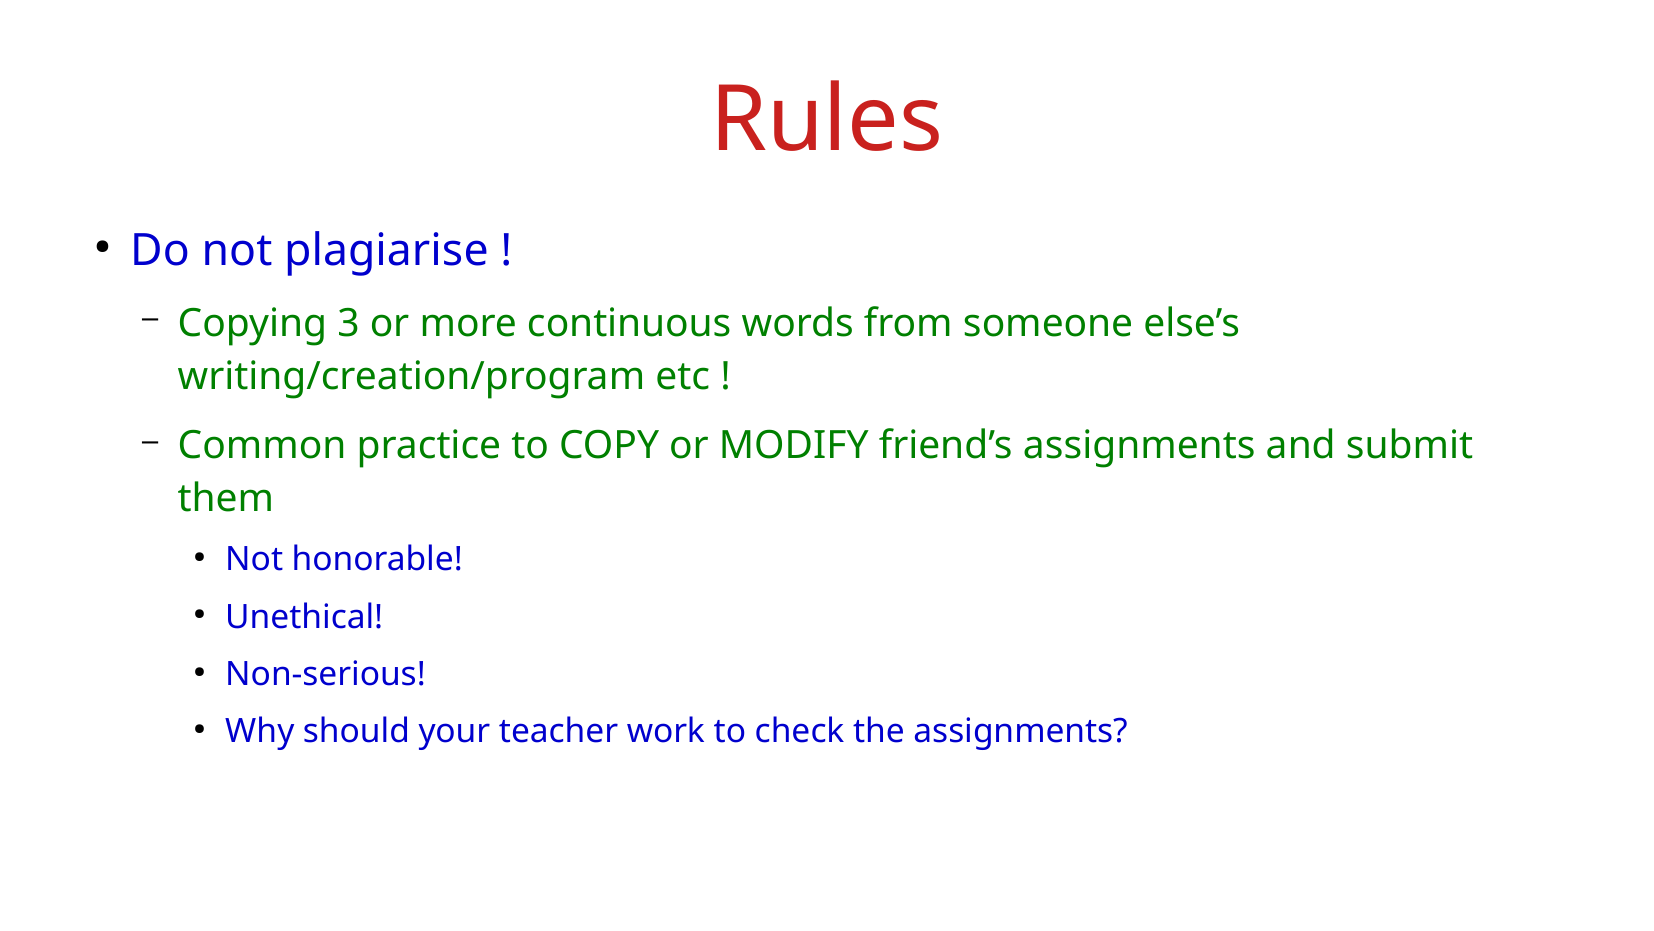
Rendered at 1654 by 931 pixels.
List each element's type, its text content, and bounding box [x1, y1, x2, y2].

title Rules [82, 37, 1571, 193]
list Do not plagiarise ! Copying 3 or more continuous words from someone else’s writing/creation/program etc ! Common practice to COPY or MODIFY friend’s assignments and submit them Not honorable! Unethical! Non-serious! Why should your teacher work to check the assignments? [82, 217, 1571, 758]
